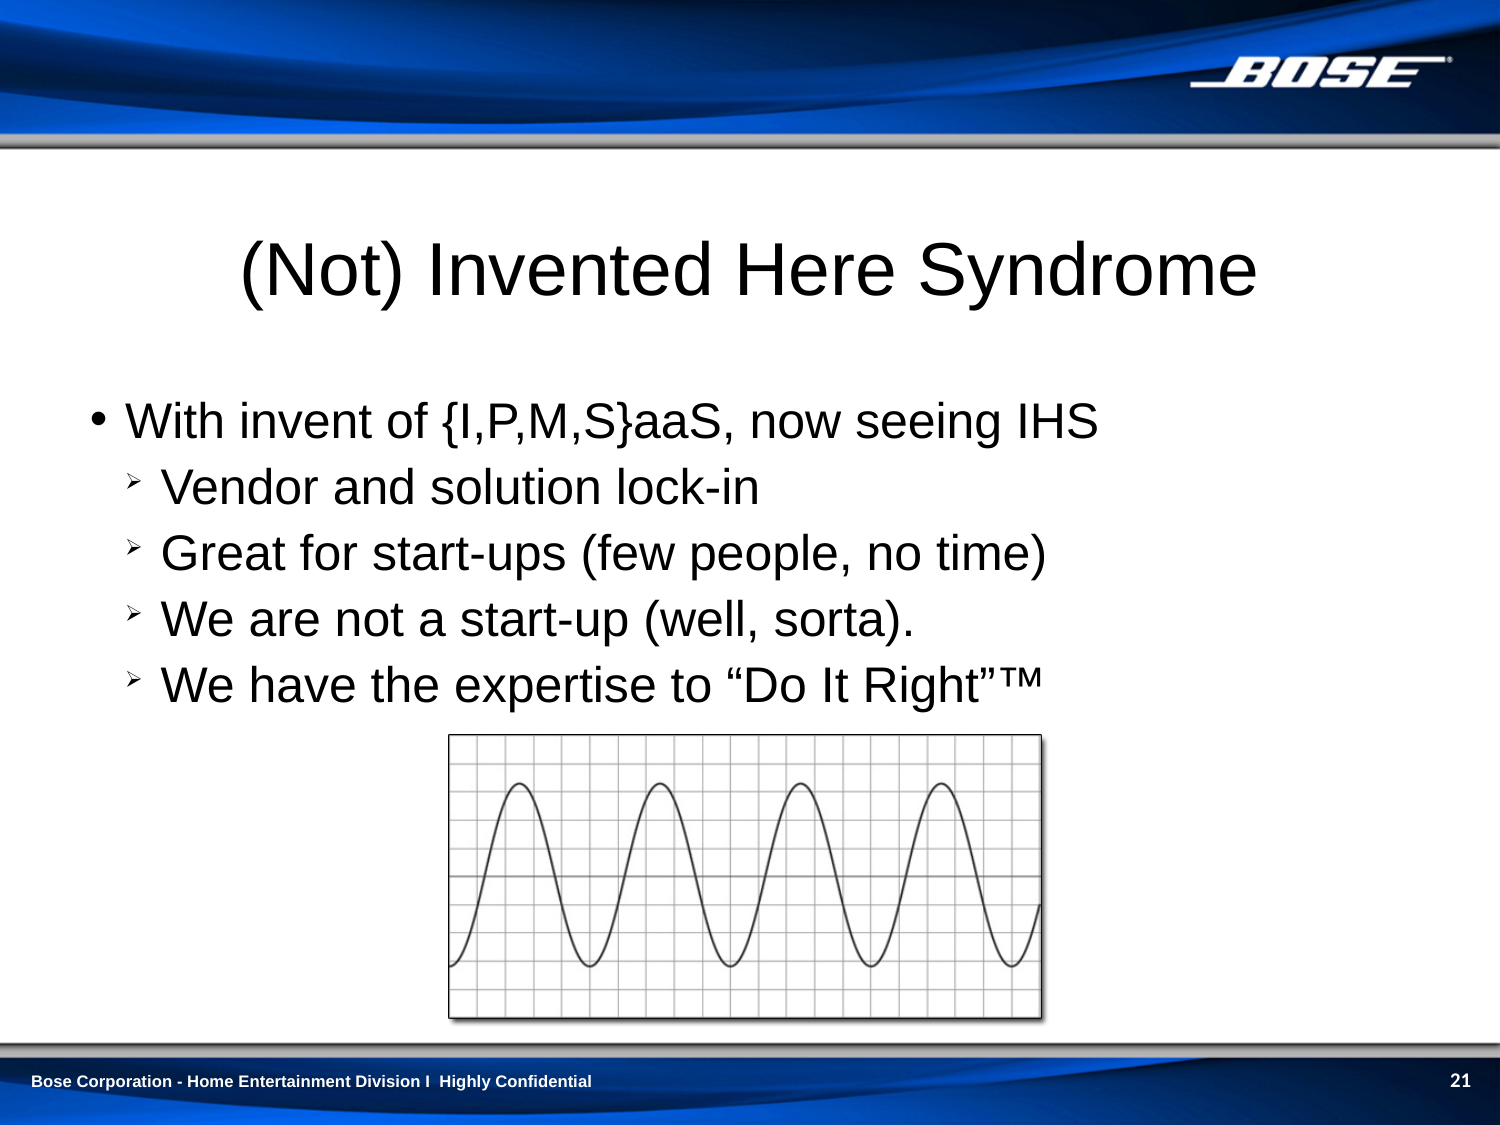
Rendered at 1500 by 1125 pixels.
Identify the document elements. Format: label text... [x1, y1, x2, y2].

text_box (Not) Invented Here Syndrome [74, 185, 1425, 345]
text_box With invent of {I,P,M,S}aaS, now seeing IHS Vendor and solution lock-in Great for start-ups (few people, no time) We are not a start-up (well, sorta). We have the expertise to “Do It Right”™ [74, 375, 1425, 1003]
picture [0, 0, 1500, 1125]
